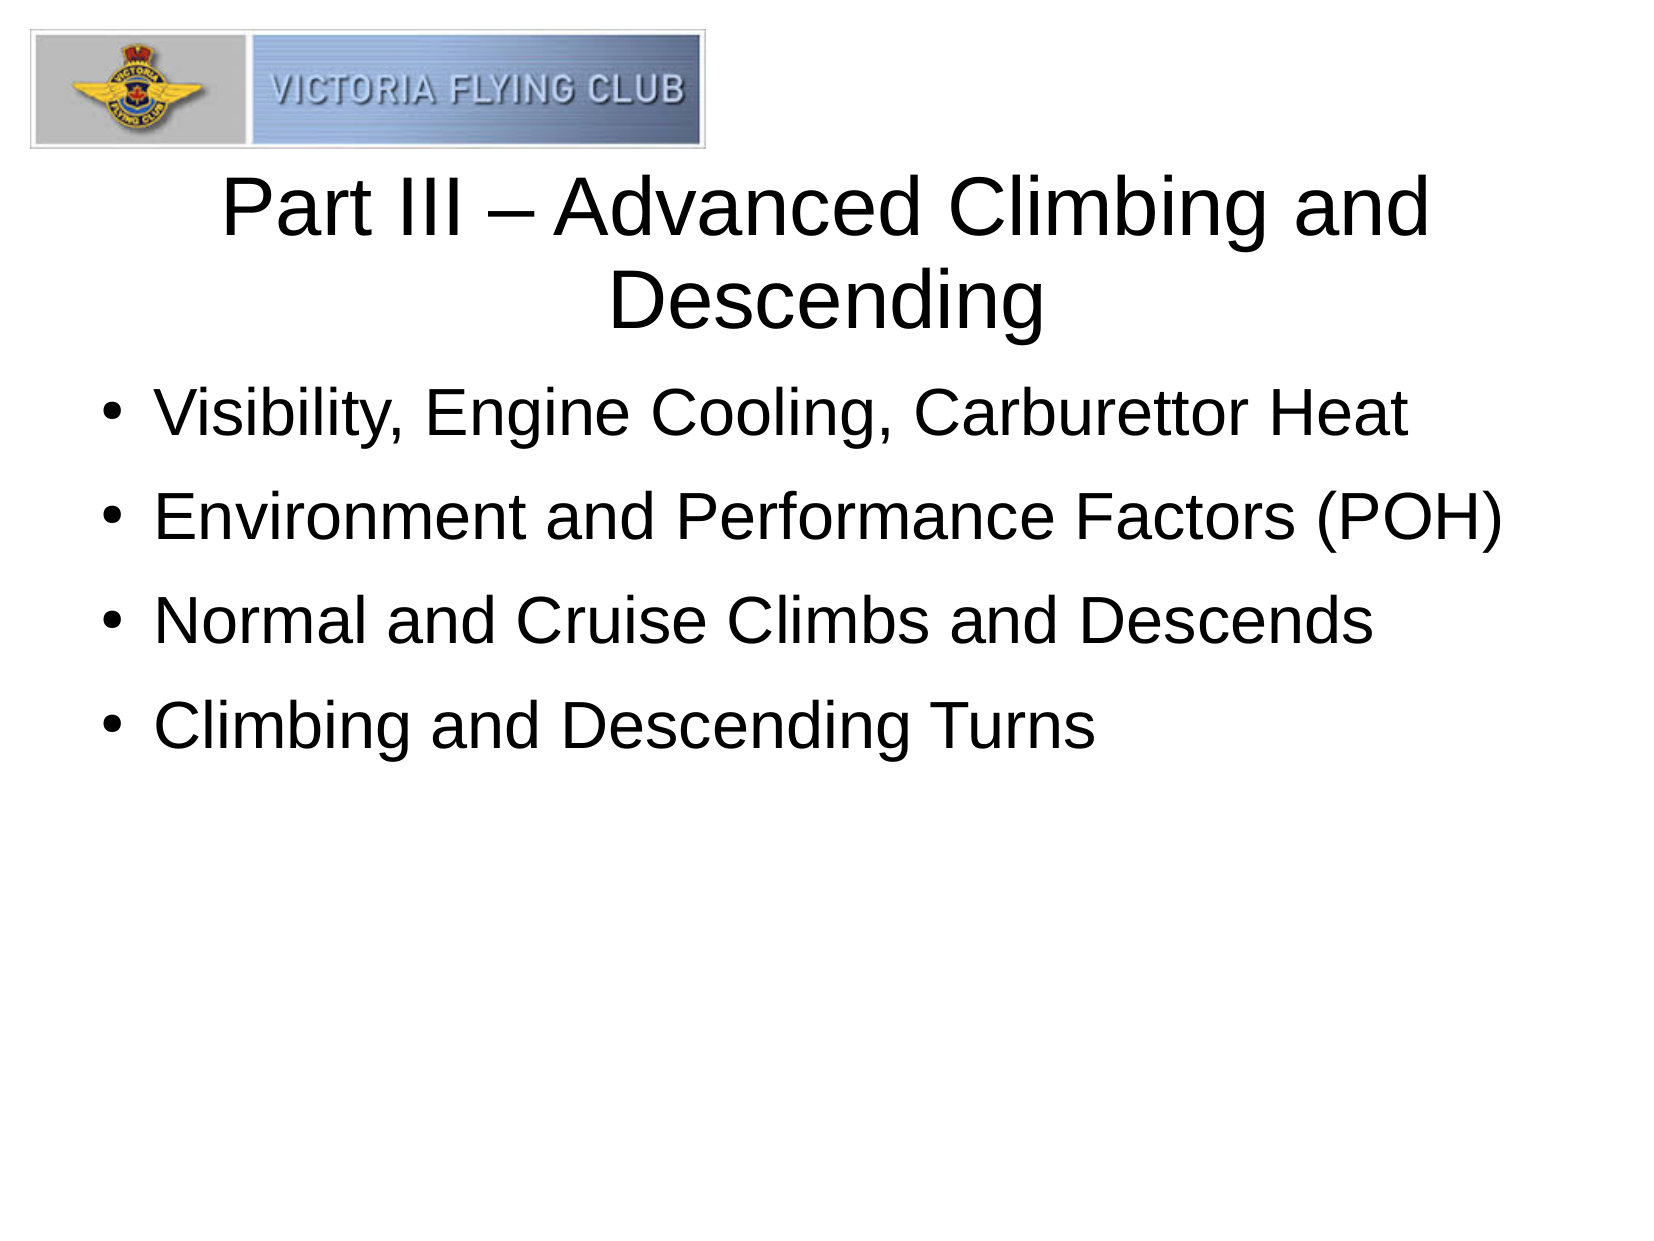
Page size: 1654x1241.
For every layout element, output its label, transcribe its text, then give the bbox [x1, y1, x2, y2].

title Part III – Advanced Climbing and Descending [82, 150, 1571, 358]
picture [30, 29, 706, 149]
list Visibility, Engine Cooling, Carburettor Heat Environment and Performance Factors (POH) Normal and Cruise Climbs and Descends Climbing and Descending Turns [82, 375, 1571, 1095]
